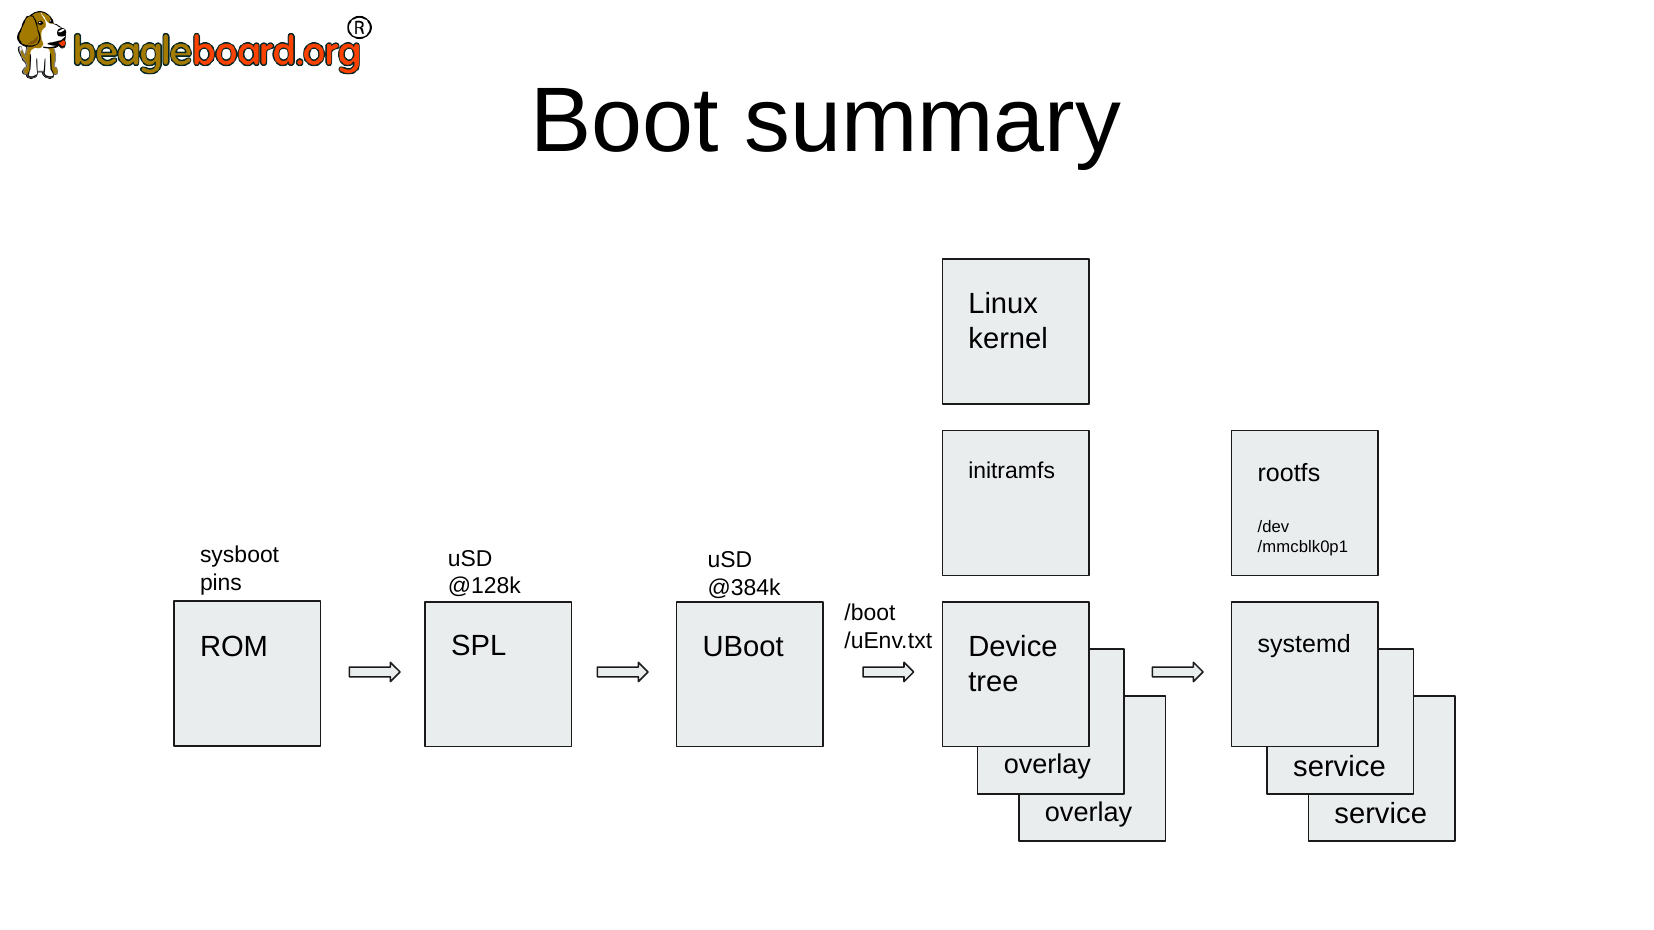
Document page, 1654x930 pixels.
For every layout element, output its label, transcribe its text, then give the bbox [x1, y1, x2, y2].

text_box overlay [1030, 779, 1155, 831]
text_box Device tree [953, 612, 1078, 737]
text_box ROM [185, 612, 310, 737]
text_box sysboot pins [185, 524, 310, 585]
text_box service [1278, 731, 1403, 784]
picture [17, 11, 372, 79]
text_box service [1319, 779, 1444, 831]
text_box [173, 601, 321, 746]
text_box [942, 430, 1089, 576]
text_box rootfs /dev /mmcblk0p1 [1242, 441, 1367, 565]
text_box [597, 662, 649, 682]
text_box [942, 601, 1166, 842]
text_box [676, 601, 824, 747]
text_box uSD @128k [450, 578, 467, 589]
text_box [1231, 601, 1455, 842]
text_box /boot /uEnv.txt [829, 582, 954, 707]
text_box Boot summary [82, 37, 1571, 193]
text_box uSD @384k [693, 530, 817, 590]
text_box overlay [988, 731, 1113, 784]
text_box systemd [1242, 612, 1367, 737]
text_box [1231, 430, 1379, 576]
text_box initramfs [953, 441, 1078, 565]
text_box [425, 601, 572, 747]
text_box [349, 662, 401, 682]
text_box SPL [436, 611, 561, 736]
text_box [1152, 662, 1204, 682]
text_box UBoot [687, 612, 812, 737]
text_box [942, 259, 1089, 405]
text_box Linux kernel [953, 269, 1078, 394]
text_box uSD @128k [433, 528, 558, 589]
